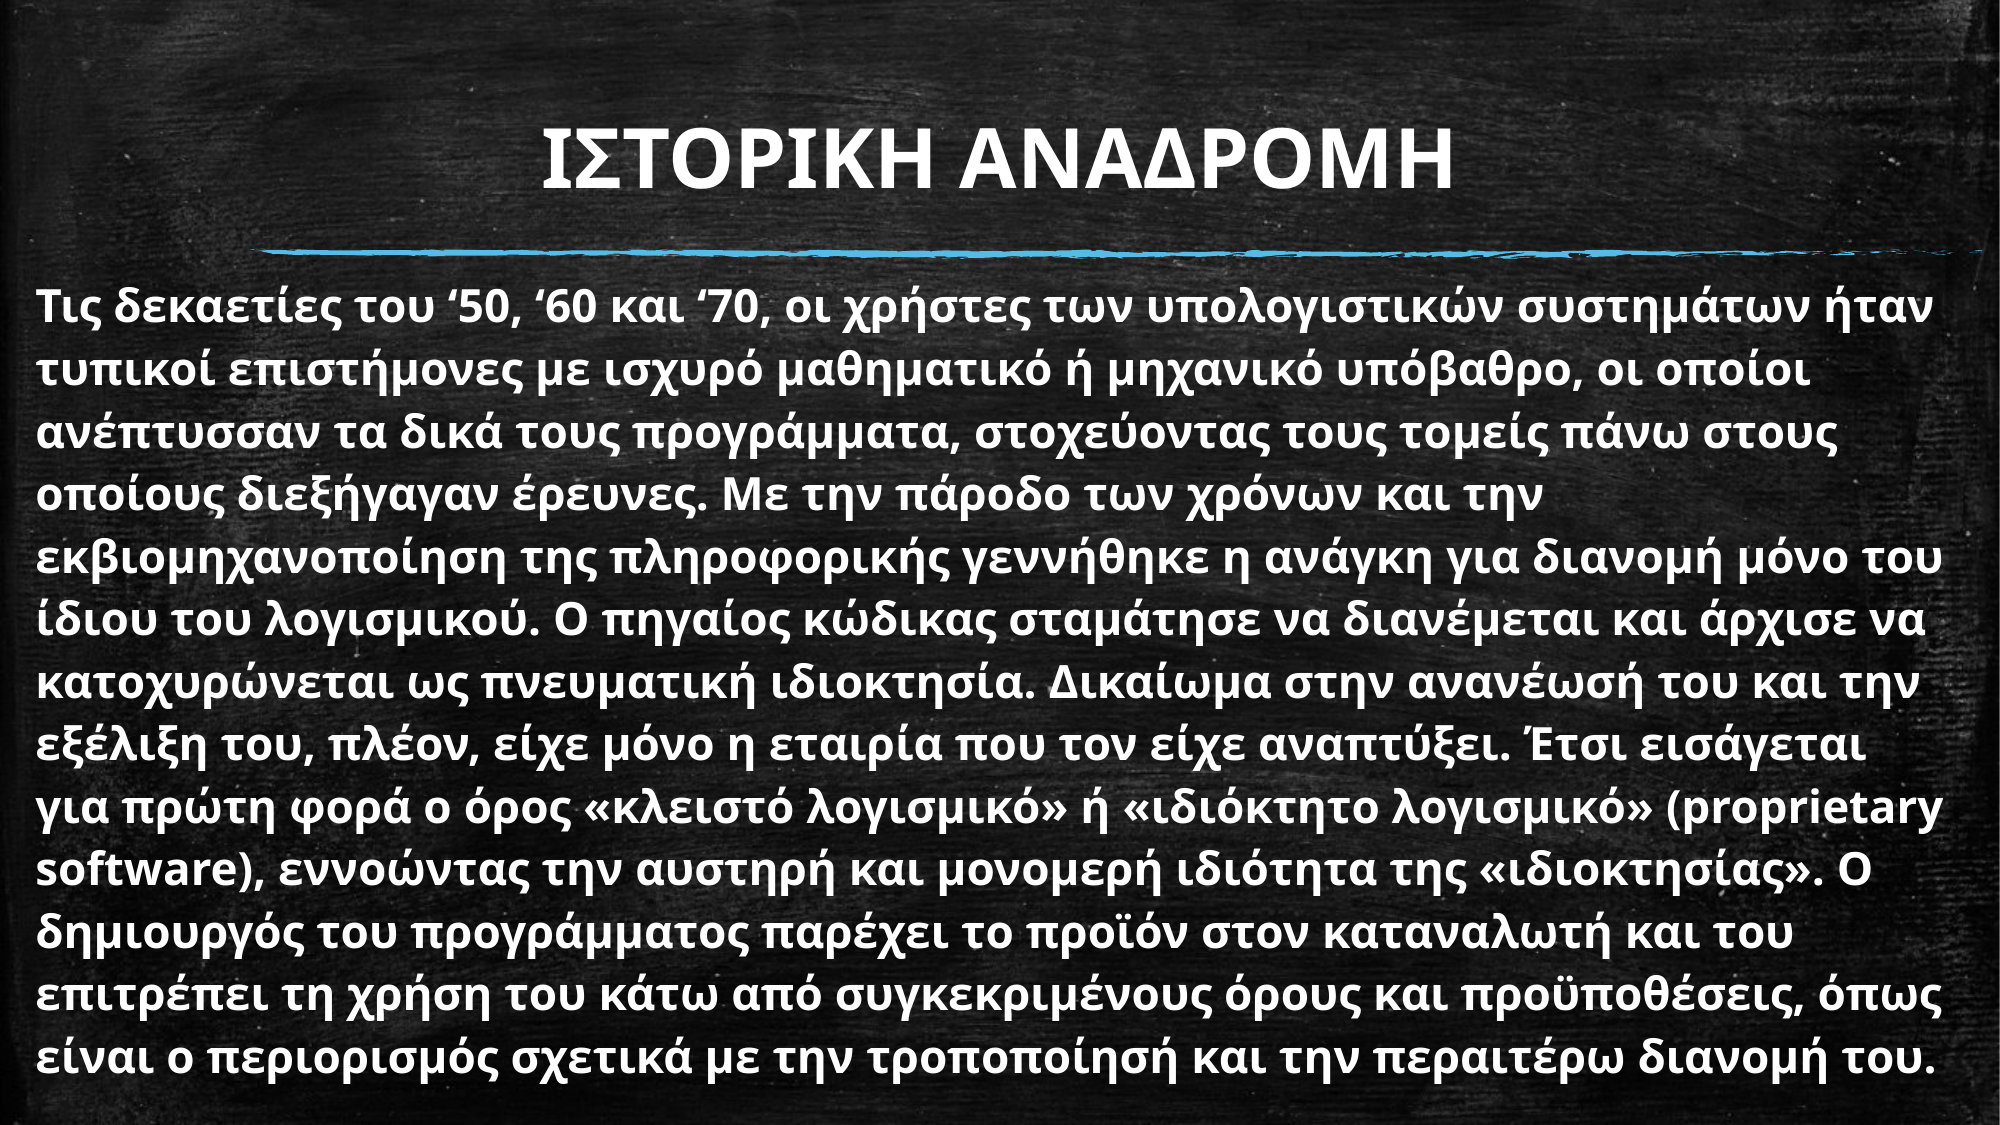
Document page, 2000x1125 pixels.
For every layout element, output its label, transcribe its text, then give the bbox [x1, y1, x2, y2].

title ΙΣΤΟΡΙΚΗ ΑΝΑΔΡΟΜΗ [249, 45, 1750, 211]
picture [0, 0, 2000, 1125]
subtitle Τις δεκαετίες του ‘50, ‘60 και ‘70, οι χρήστες των υπολογιστικών συστημάτων ήταν τυπικοί επιστήμονες με ισχυρό μαθηματικό ή μηχανικό υπόβαθρο, οι οποίοι ανέπτυσσαν τα δικά τους προγράμματα, στοχεύοντας τους τομείς πάνω στους οποίους διεξήγαγαν έρευνες. Με την πάροδο των χρόνων και την εκβιομηχανοποίηση της πληροφορικής γεννήθηκε η ανάγκη για διανομή μόνο του ίδιου του λογισμικού. Ο πηγαίος κώδικας σταμάτησε να διανέμεται και άρχισε να κατοχυρώνεται ως πνευματική ιδιοκτησία. Δικαίωμα στην ανανέωσή του και την εξέλιξη του, πλέον, είχε μόνο η εταιρία που τον είχε αναπτύξει. Έτσι εισάγεται για πρώτη φορά ο όρος «κλειστό λογισμικό» ή «ιδιόκτητο λογισμικό» (proprietary software), εννοώντας την αυστηρή και μονομερή ιδιότητα της «ιδιοκτησίας». Ο δημιουργός του προγράμματος παρέχει το προϊόν στον καταναλωτή και του επιτρέπει τη χρήση του κάτω από συγκεκριμένους όρους και προϋποθέσεις, όπως είναι ο περιορισμός σχετικά με την τροποποίησή και την περαιτέρω διανομή του. [35, 211, 1949, 1125]
